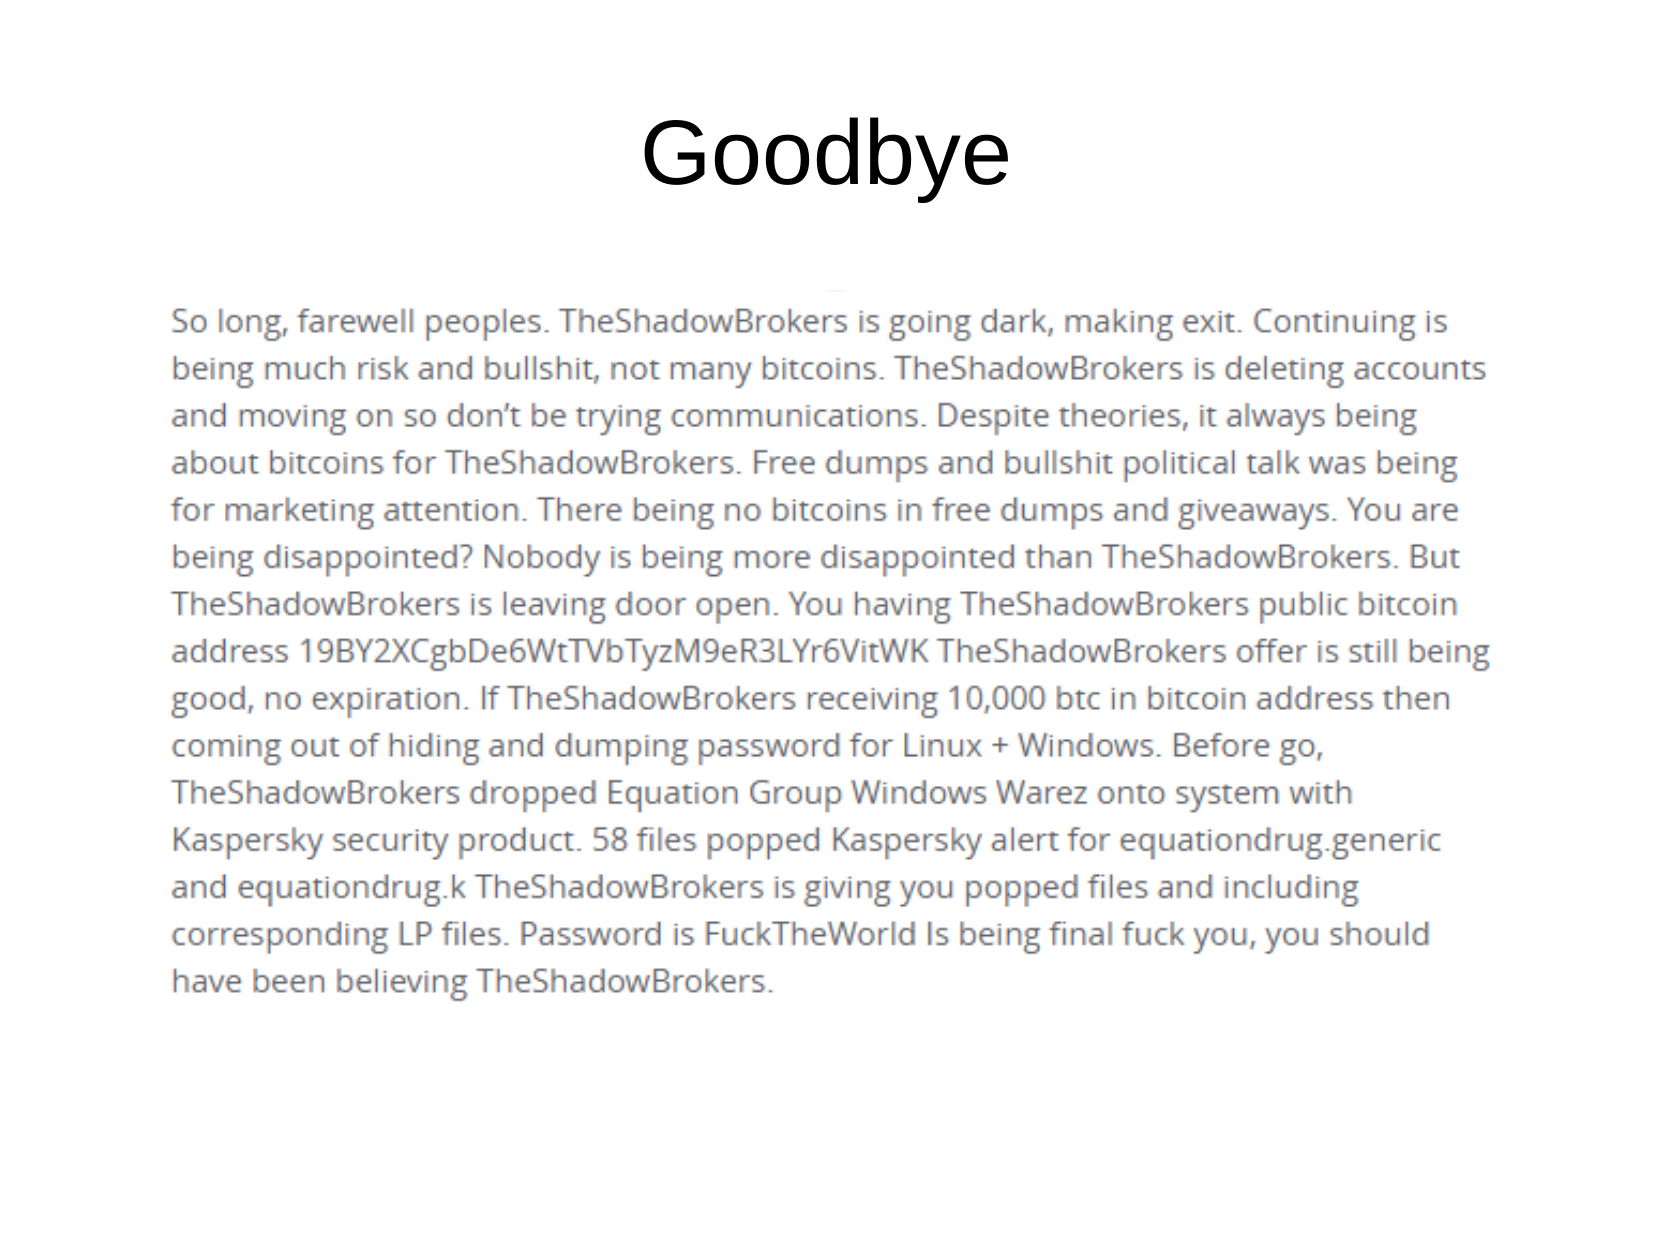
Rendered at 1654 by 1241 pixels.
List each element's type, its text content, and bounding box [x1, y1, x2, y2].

picture [149, 290, 1505, 1010]
title Goodbye [82, 49, 1571, 257]
